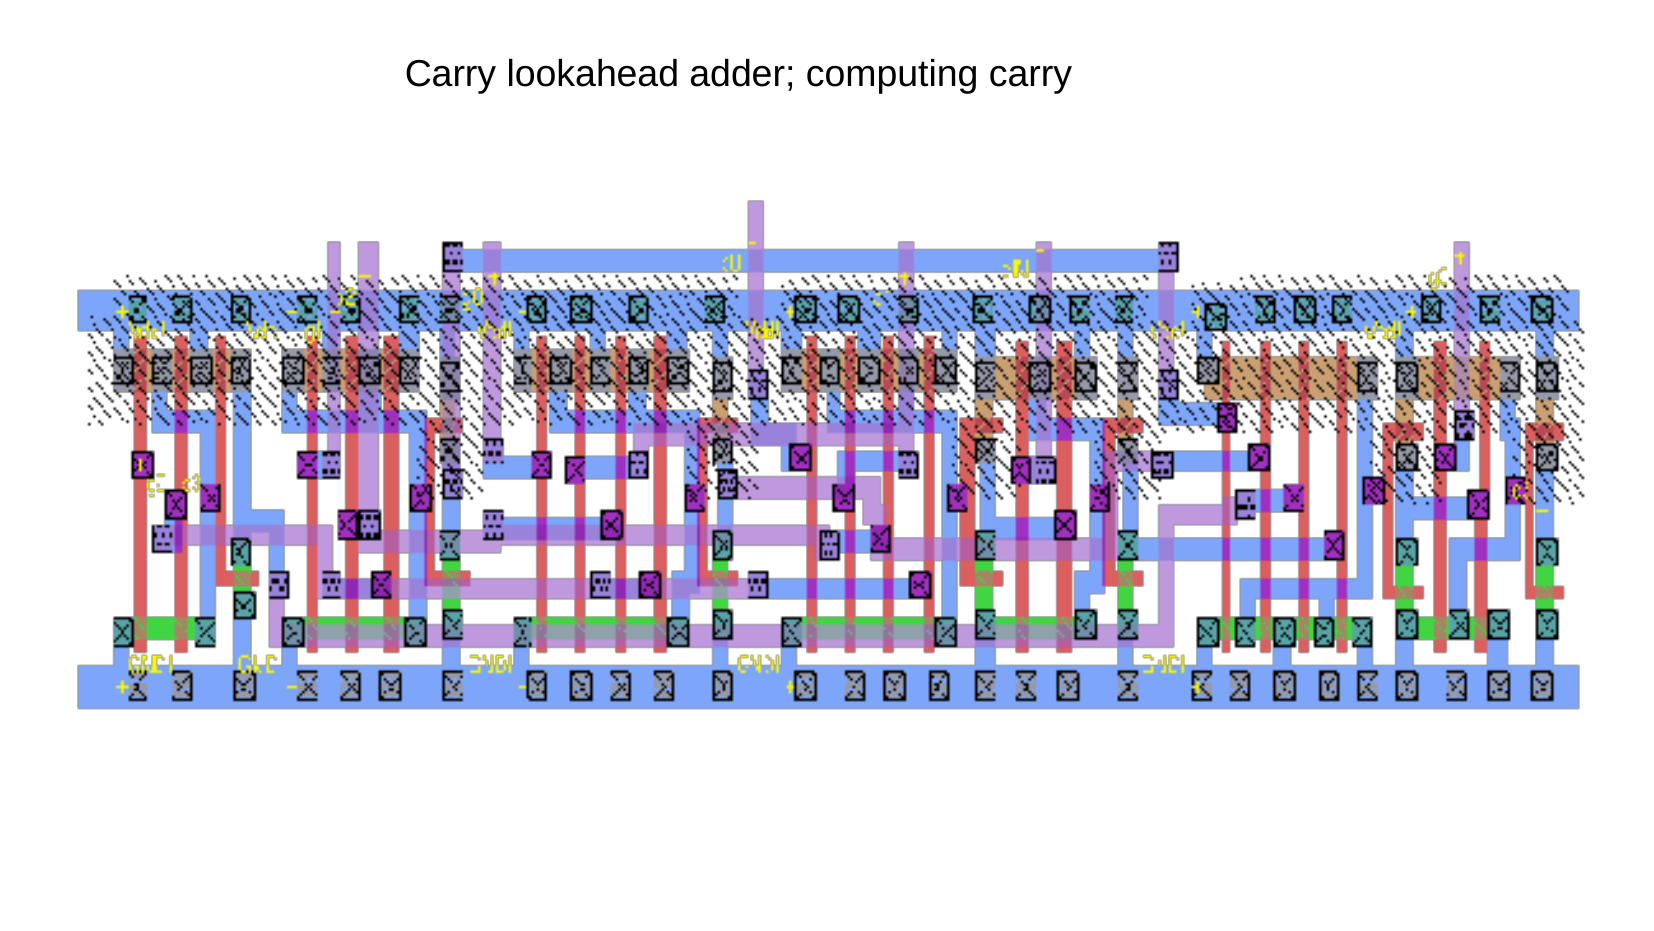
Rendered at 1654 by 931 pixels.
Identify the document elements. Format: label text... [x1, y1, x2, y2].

text_box Carry lookahead adder; computing carry [390, 45, 1186, 102]
picture [71, 194, 1590, 736]
